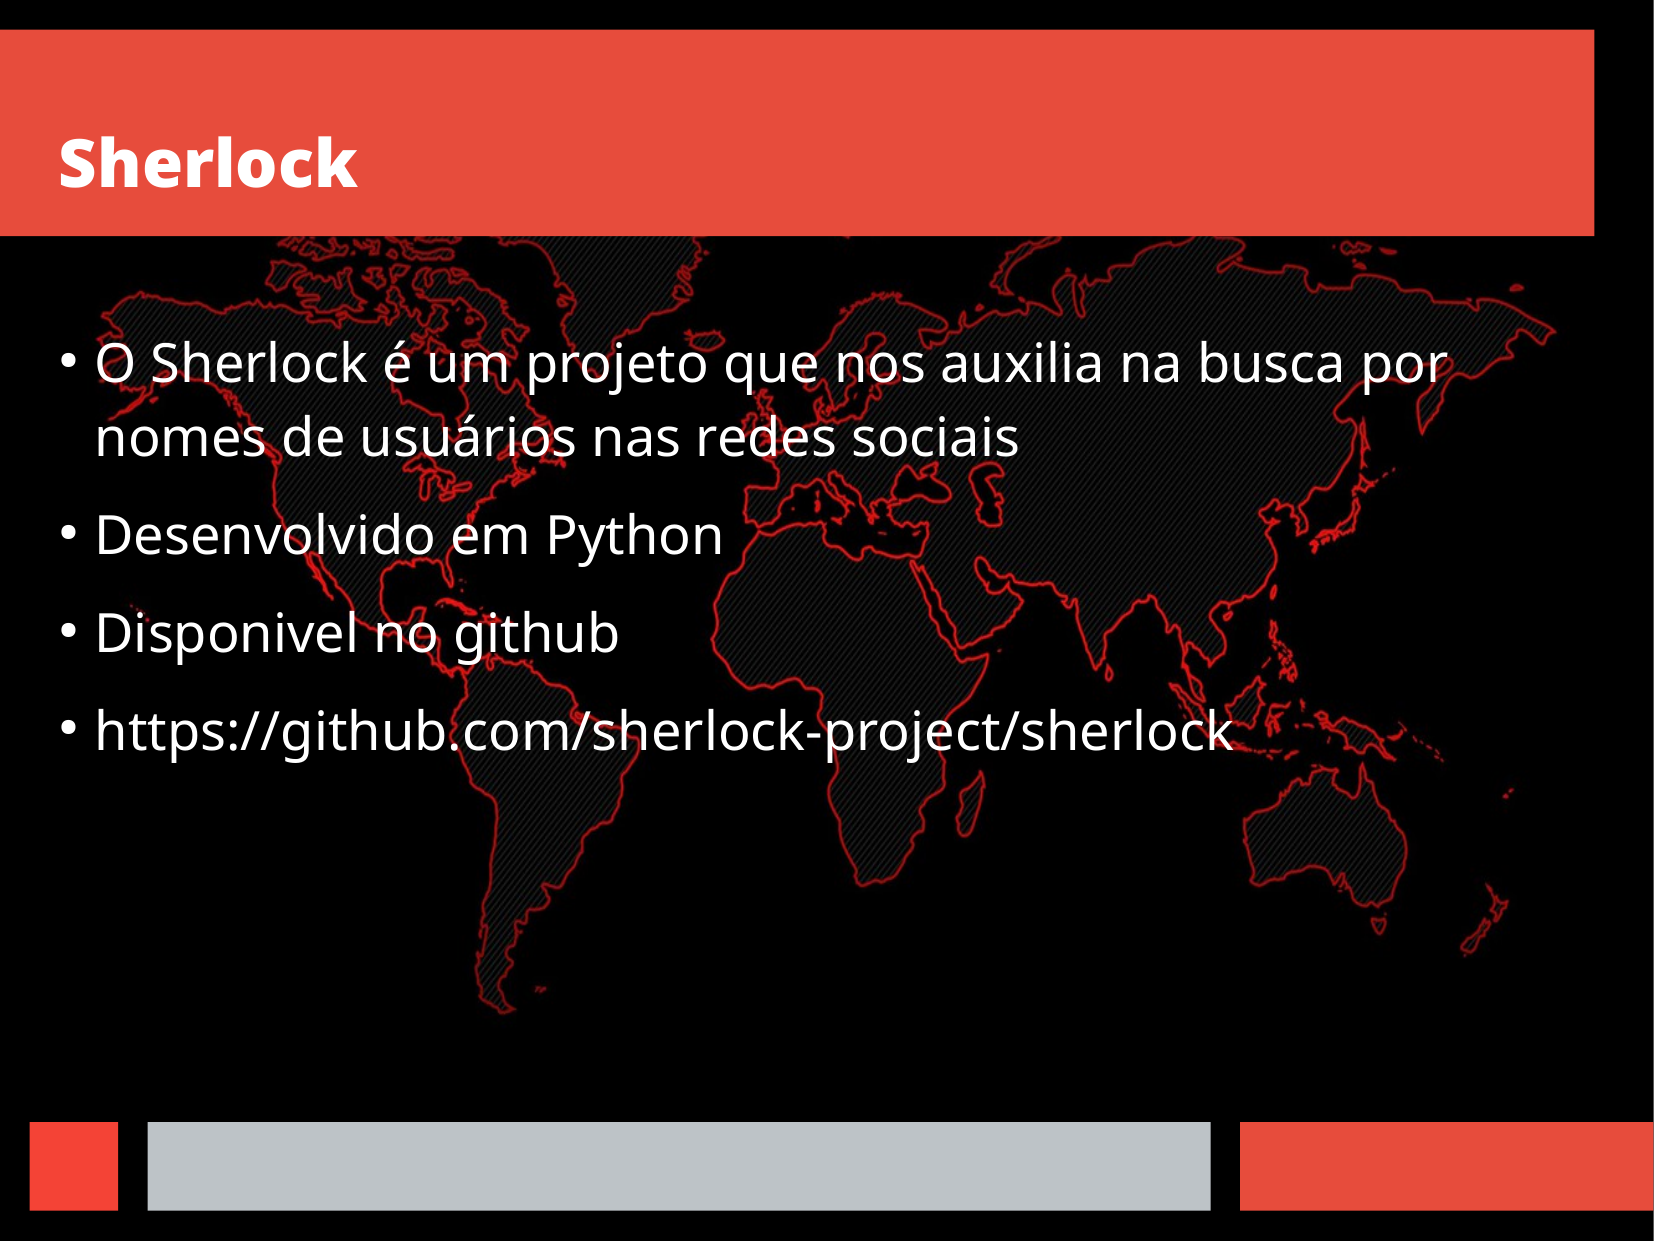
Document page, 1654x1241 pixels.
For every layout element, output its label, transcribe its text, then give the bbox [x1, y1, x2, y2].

title Sherlock [59, 59, 1595, 207]
list O Sherlock é um projeto que nos auxilia na busca por nomes de usuários nas redes sociais Desenvolvido em Python Disponivel no github https://github.com/sherlock-project/sherlock [59, 324, 1565, 1093]
picture [0, 0, 1654, 1241]
